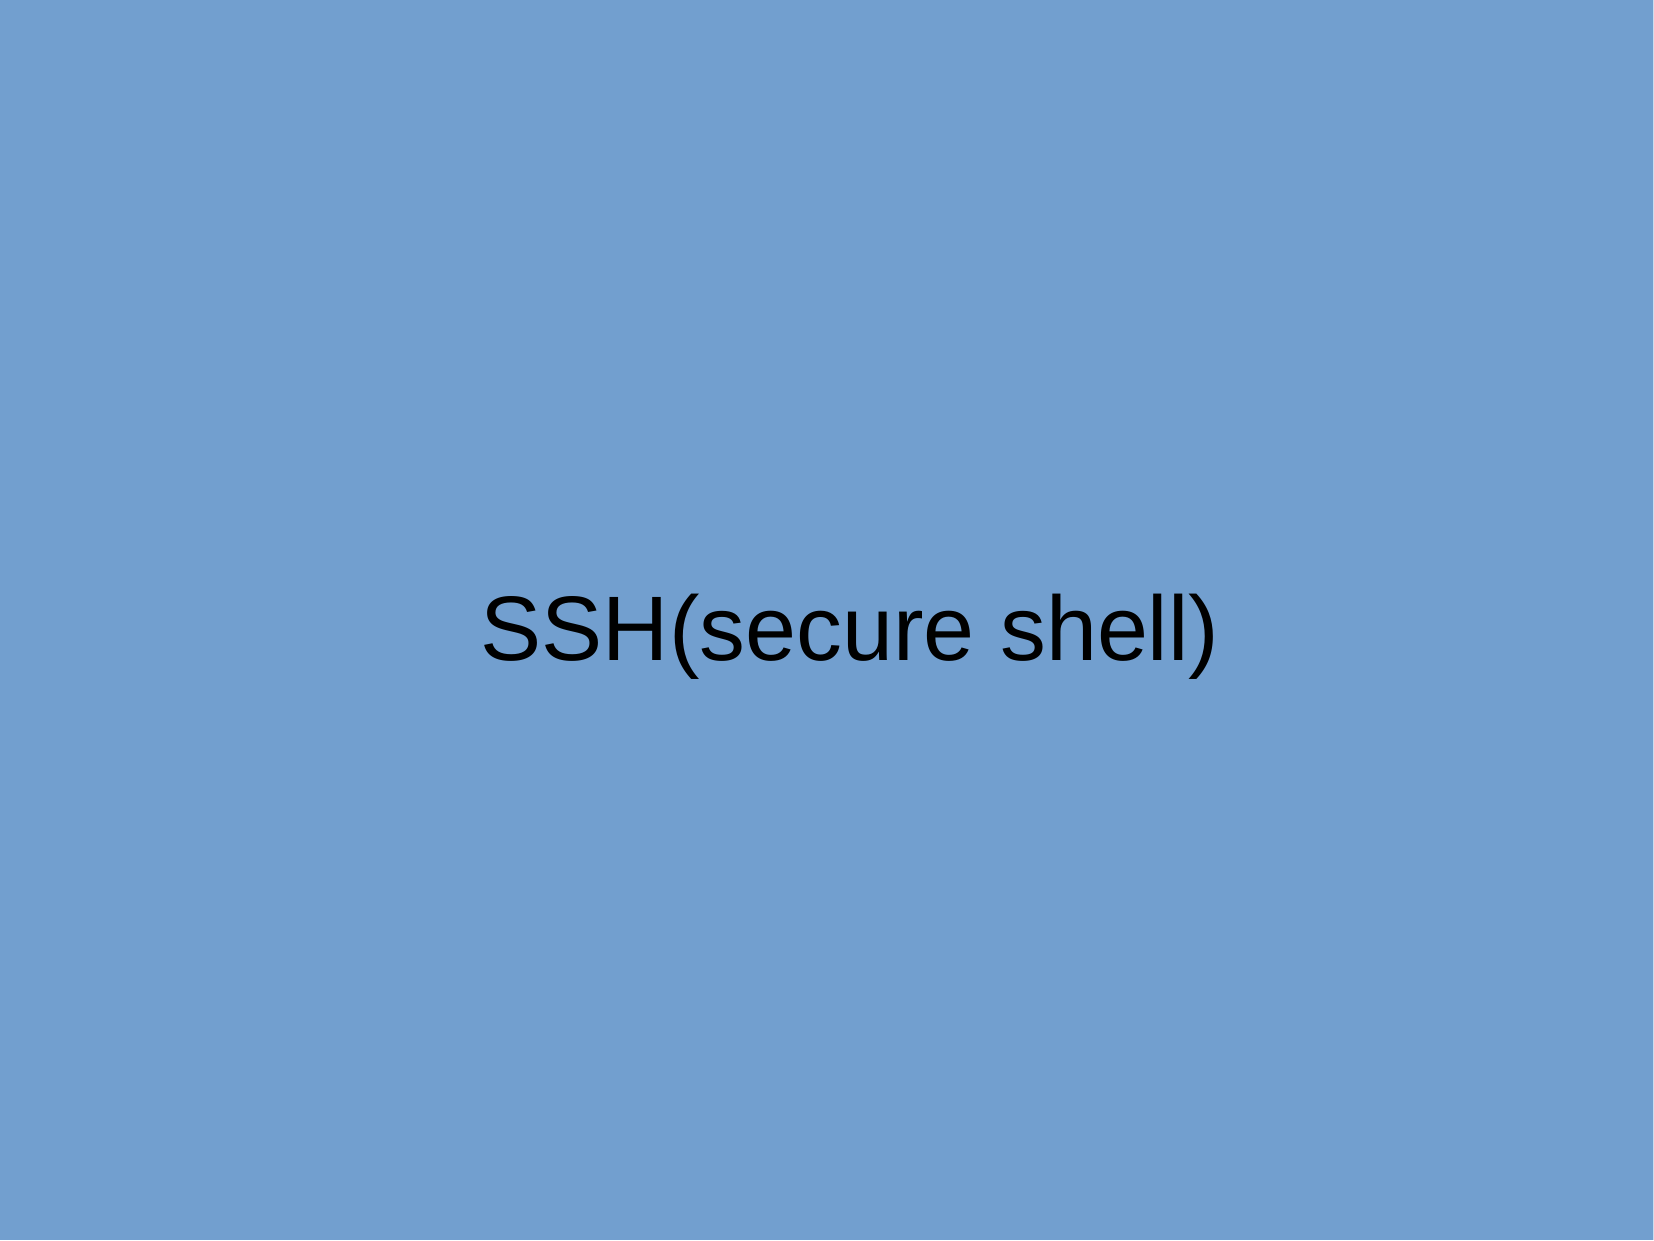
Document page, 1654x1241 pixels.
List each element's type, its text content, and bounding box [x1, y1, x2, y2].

title SSH(secure shell) [106, 525, 1595, 733]
